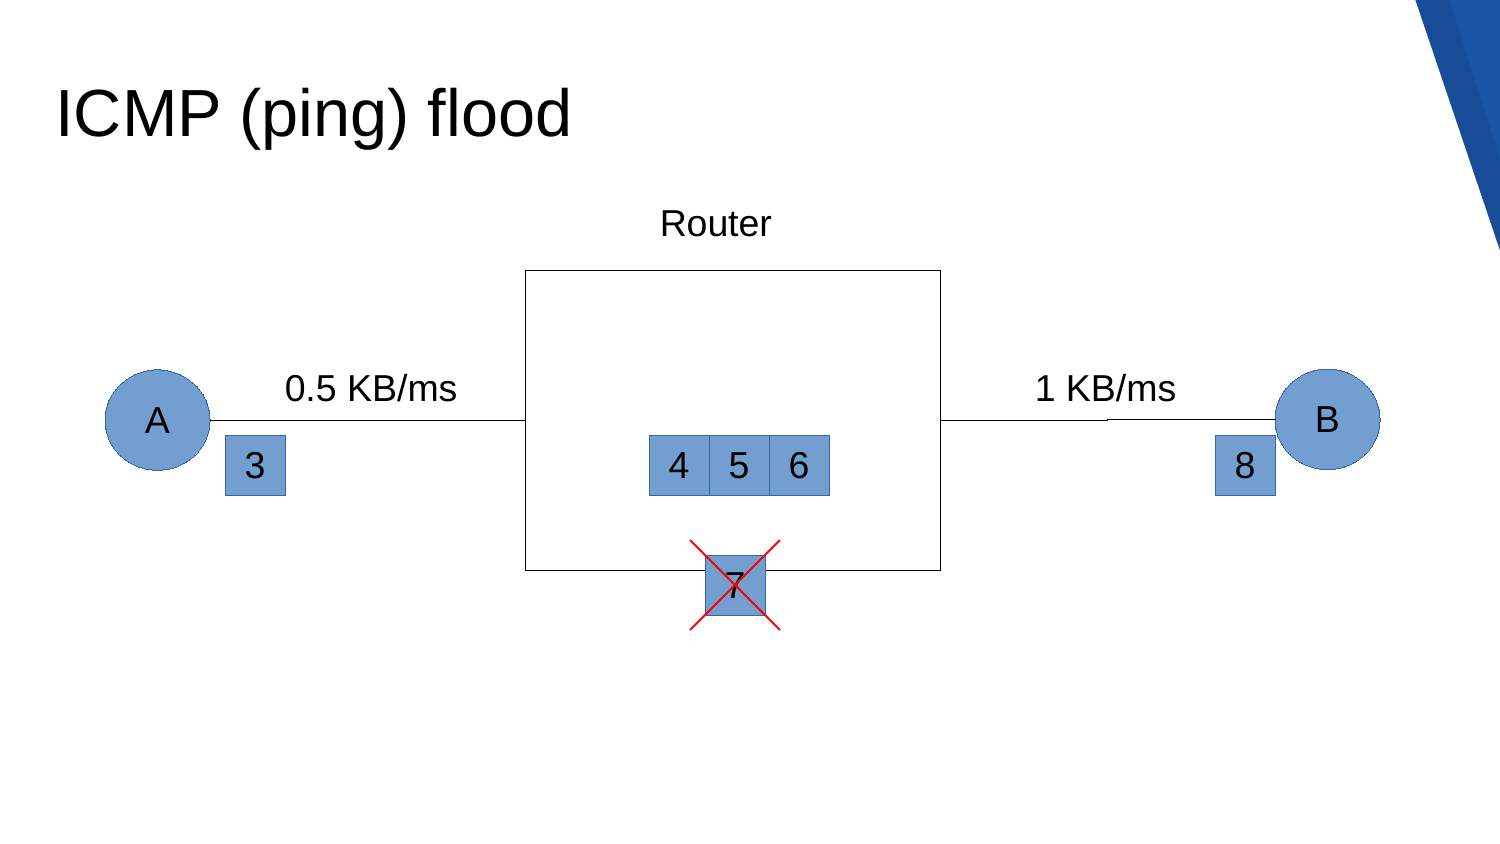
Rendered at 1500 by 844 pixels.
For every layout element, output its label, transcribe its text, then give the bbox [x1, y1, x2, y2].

text_box 3 [225, 435, 286, 496]
text_box 5 [709, 435, 769, 496]
text_box 7 [738, 557, 766, 613]
text_box 8 [1215, 435, 1276, 496]
text_box 4 [649, 435, 709, 496]
text_box 7 [728, 575, 739, 582]
text_box 7 [708, 555, 762, 574]
text_box A [105, 369, 211, 471]
text_box B [1275, 369, 1381, 470]
text_box 7 [705, 558, 732, 612]
text_box 1 KB/ms [1020, 360, 1192, 417]
text_box [525, 270, 941, 571]
title ICMP (ping) flood [40, 97, 829, 166]
text_box 7 [707, 589, 763, 616]
text_box 0.5 KB/ms [270, 360, 473, 417]
text_box 6 [769, 435, 830, 496]
text_box Router [645, 195, 787, 252]
